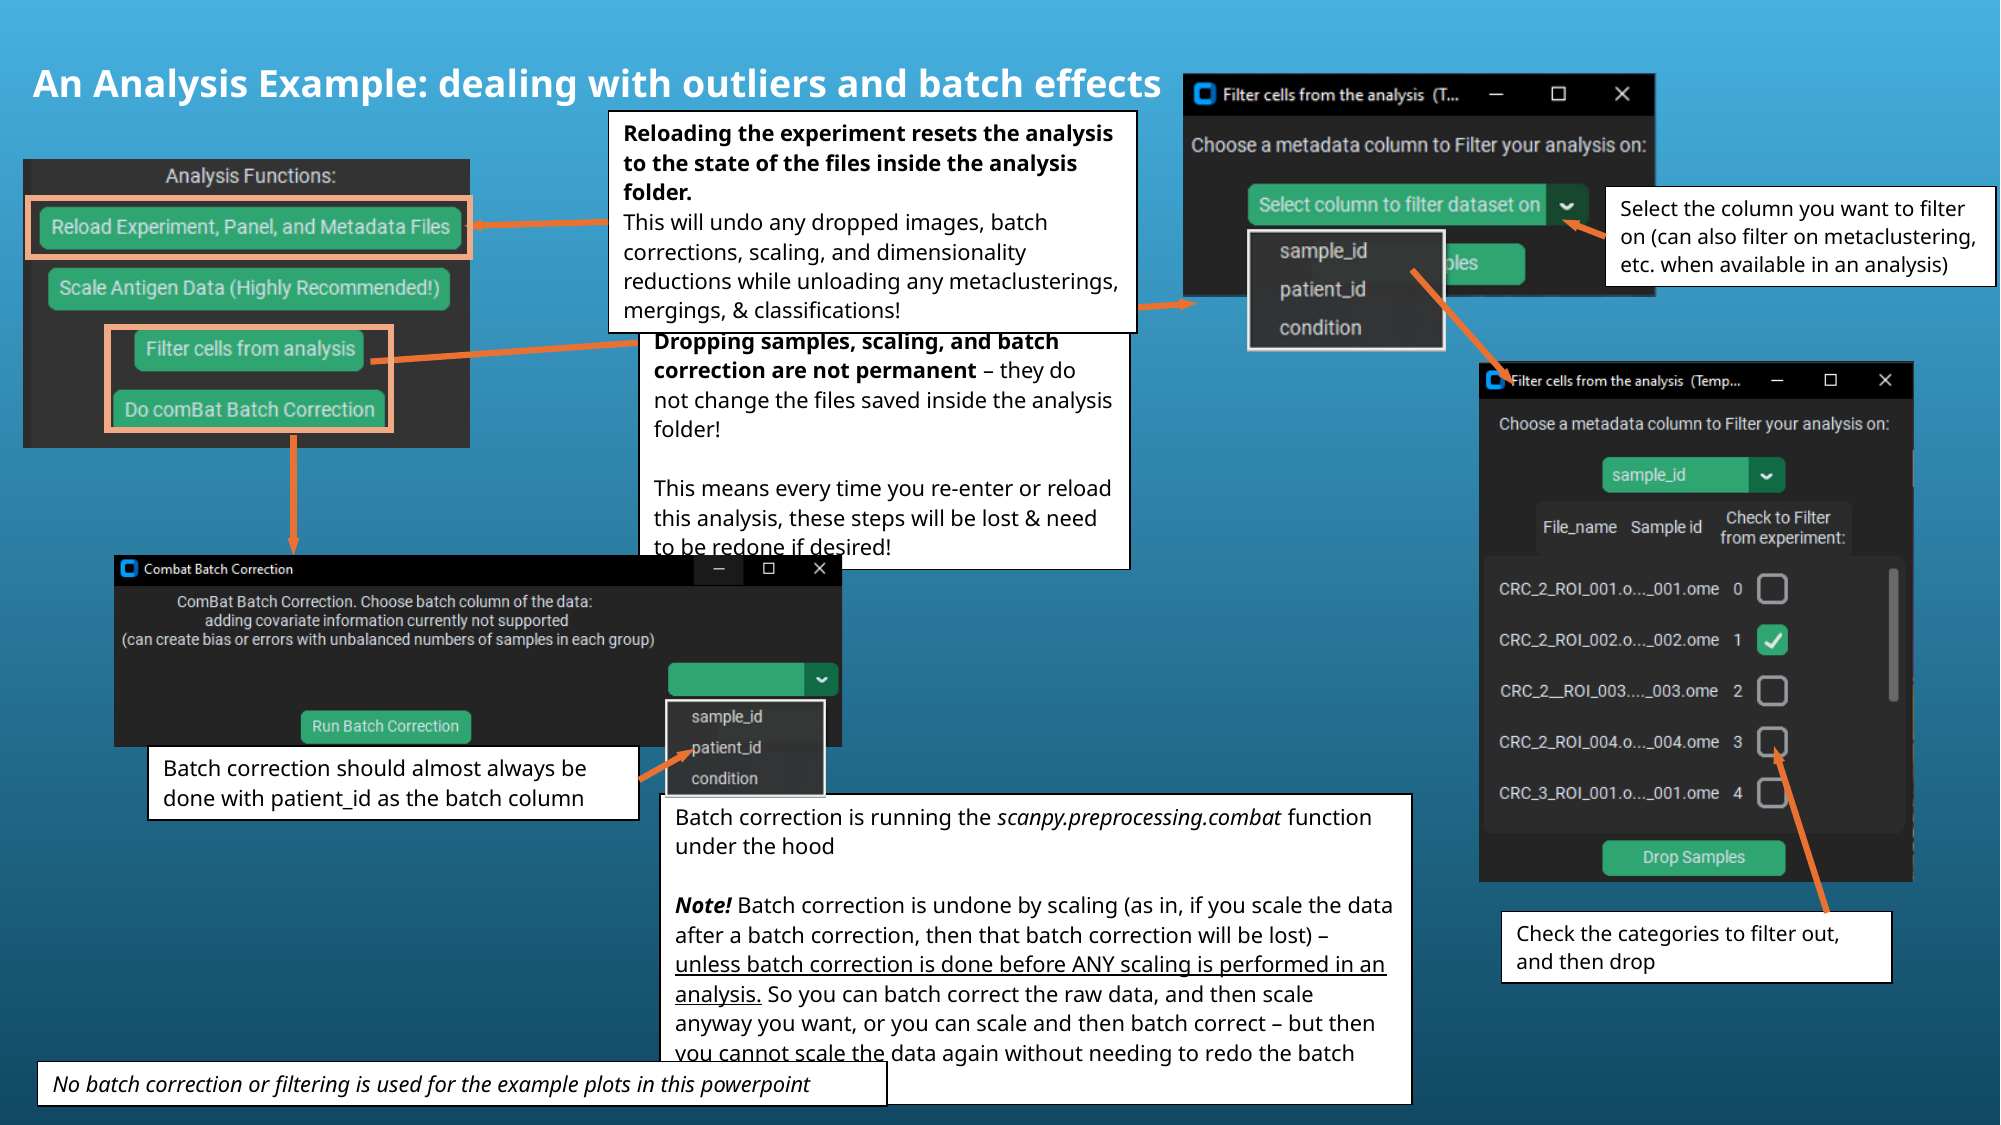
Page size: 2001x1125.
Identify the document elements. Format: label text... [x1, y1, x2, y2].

picture [1183, 73, 1657, 352]
picture [31, 201, 467, 254]
text_box Dropping samples, scaling, and batch correction are not permanent – they do not change the files saved inside the analysis folder! This means every time you re-enter or reload this analysis, these steps will be lost & need to be redone if desired! [638, 334, 1130, 523]
text_box Check the categories to filter out, and then drop [1501, 911, 1892, 978]
picture [23, 159, 470, 448]
picture [114, 555, 843, 798]
text_box Select the column you want to filter on (can also filter on metaclustering, etc. when available in an analysis) [1605, 186, 1997, 279]
text_box An Analysis Example: dealing with outliers and batch effects [18, 50, 1297, 112]
picture [111, 330, 388, 427]
text_box Batch correction is running the scanpy.preprocessing.combat function under the hood Note! Batch correction is undone by scaling (as in, if you scale the data after a batch correction, then that batch correction will be lost) – unless batch correction is done before ANY scaling is performed in an analysis. So you can batch correct the raw data, and then scale anyway you want, or you can scale and then batch correct – but then you cannot scale the data again without needing to redo the batch correction! [660, 794, 1412, 1053]
text_box No batch correction or filtering is used for the example plots in this powerpoint [37, 1061, 888, 1103]
text_box Batch correction should almost always be done with patient_id as the batch column [148, 745, 639, 815]
picture [1479, 361, 1914, 882]
text_box Reloading the experiment resets the analysis to the state of the files inside the analysis folder. This will undo any dropped images, batch corrections, scaling, and dimensionality reductions while unloading any metaclusterings, mergings, & classifications! [608, 111, 1137, 289]
